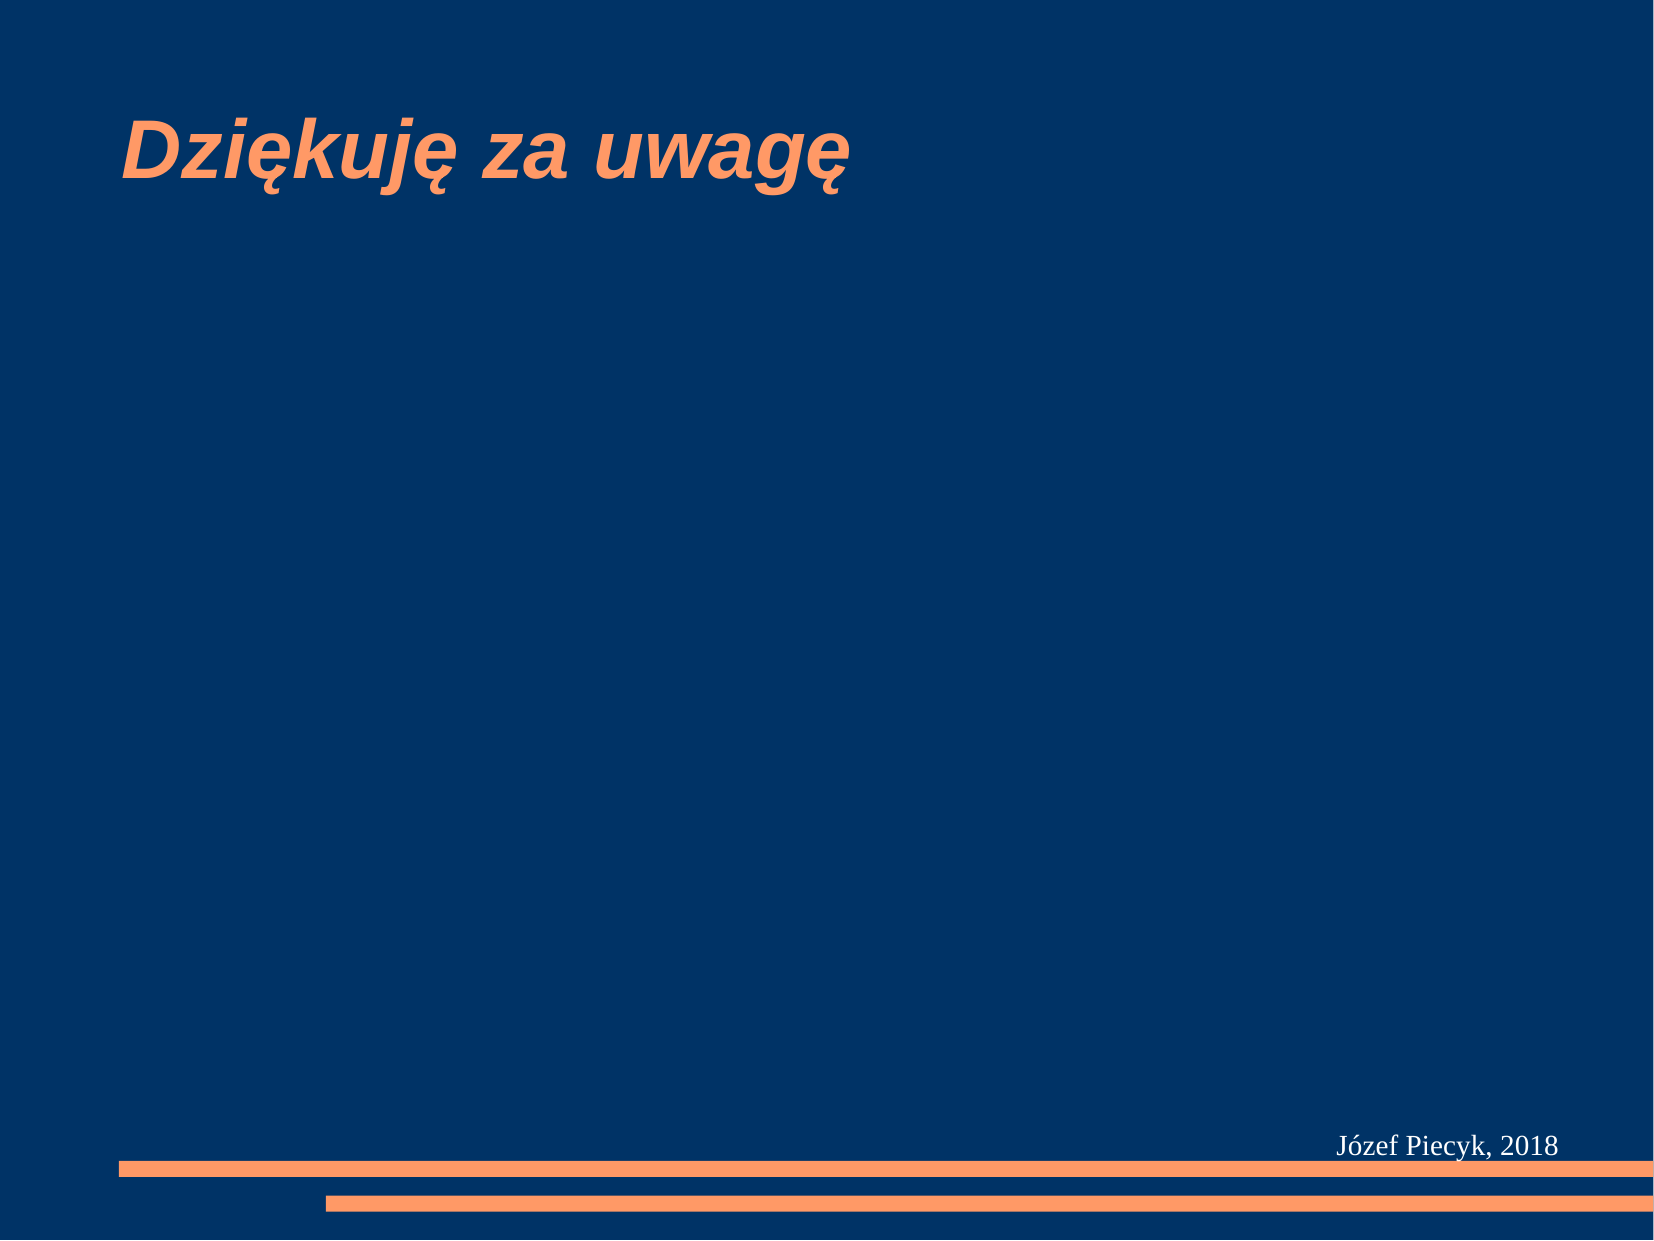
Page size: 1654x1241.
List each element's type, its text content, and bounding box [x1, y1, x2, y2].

title Dziękuję za uwagę [121, 46, 1534, 254]
